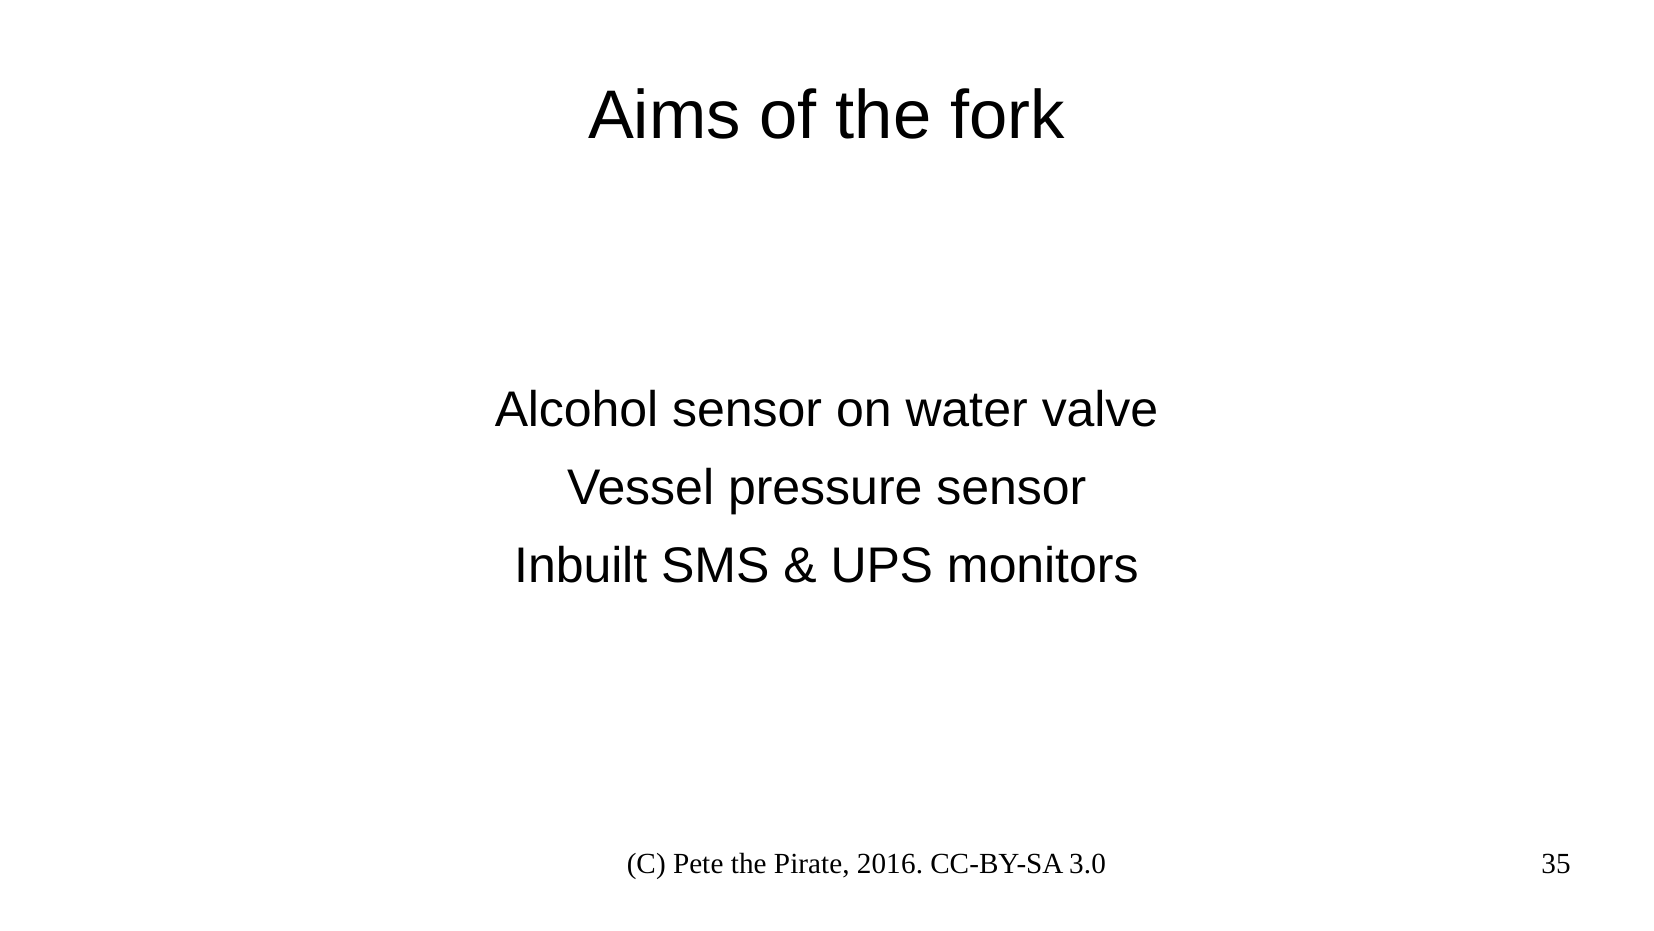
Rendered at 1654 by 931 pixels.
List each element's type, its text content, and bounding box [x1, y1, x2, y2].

list Alcohol sensor on water valve Vessel pressure sensor Inbuilt SMS & UPS monitors [82, 217, 1571, 757]
title Aims of the fork [82, 37, 1571, 193]
